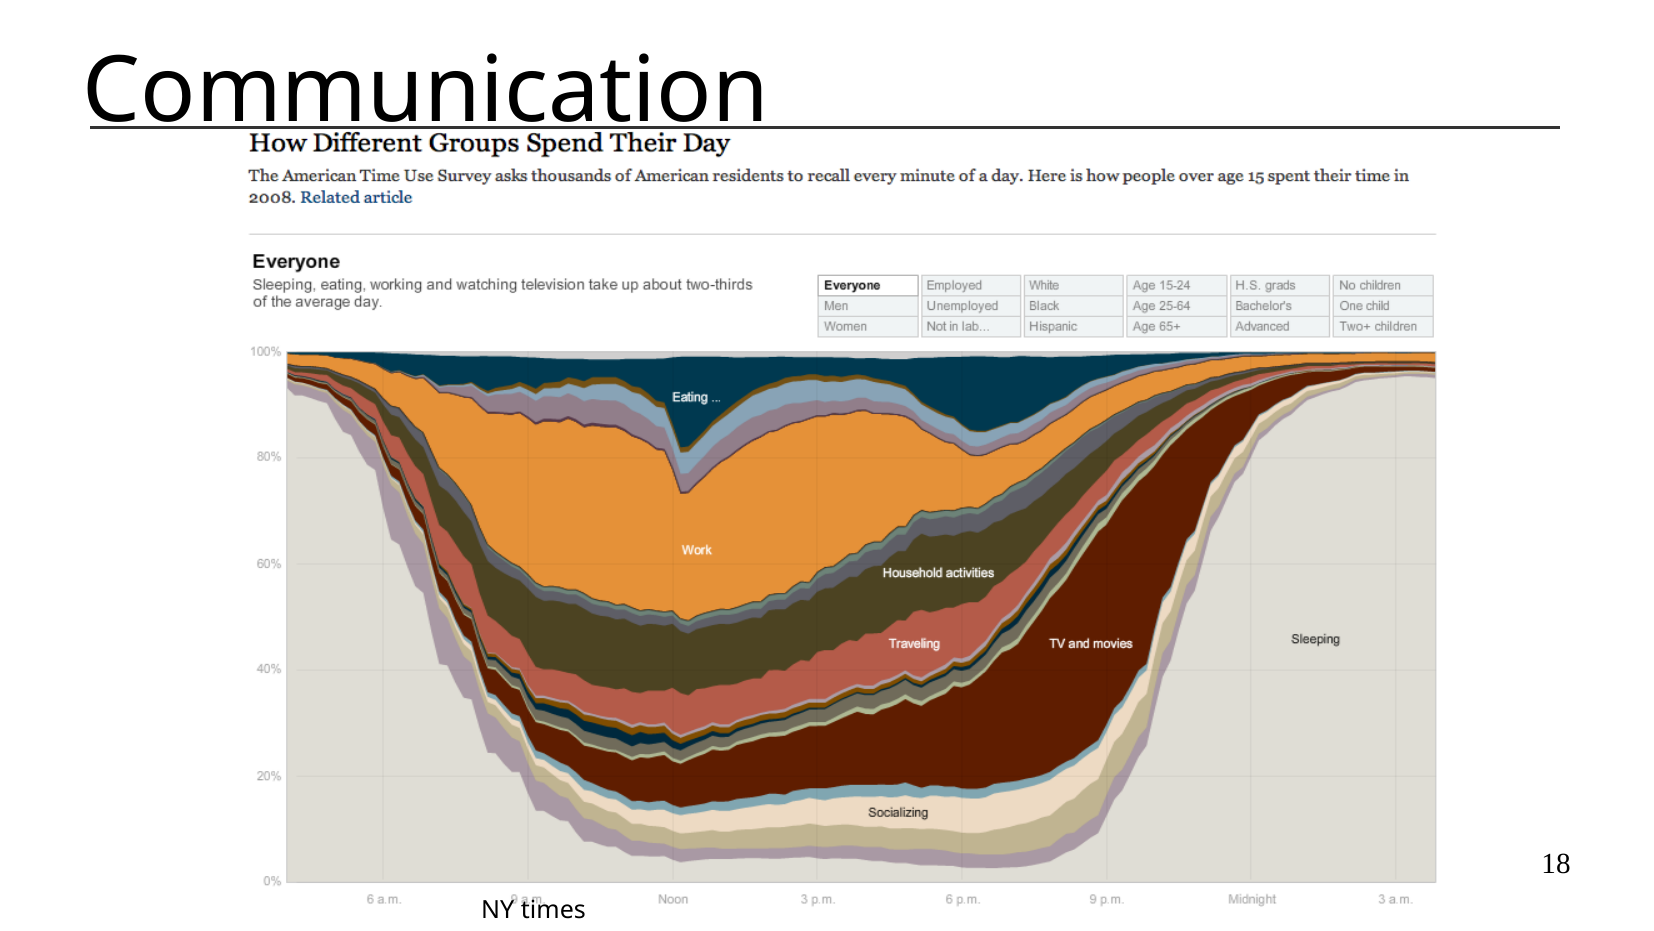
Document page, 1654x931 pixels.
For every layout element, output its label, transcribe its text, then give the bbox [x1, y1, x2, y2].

picture [240, 131, 1444, 916]
title Communication [82, 32, 1571, 140]
text_box NY times [466, 884, 632, 931]
